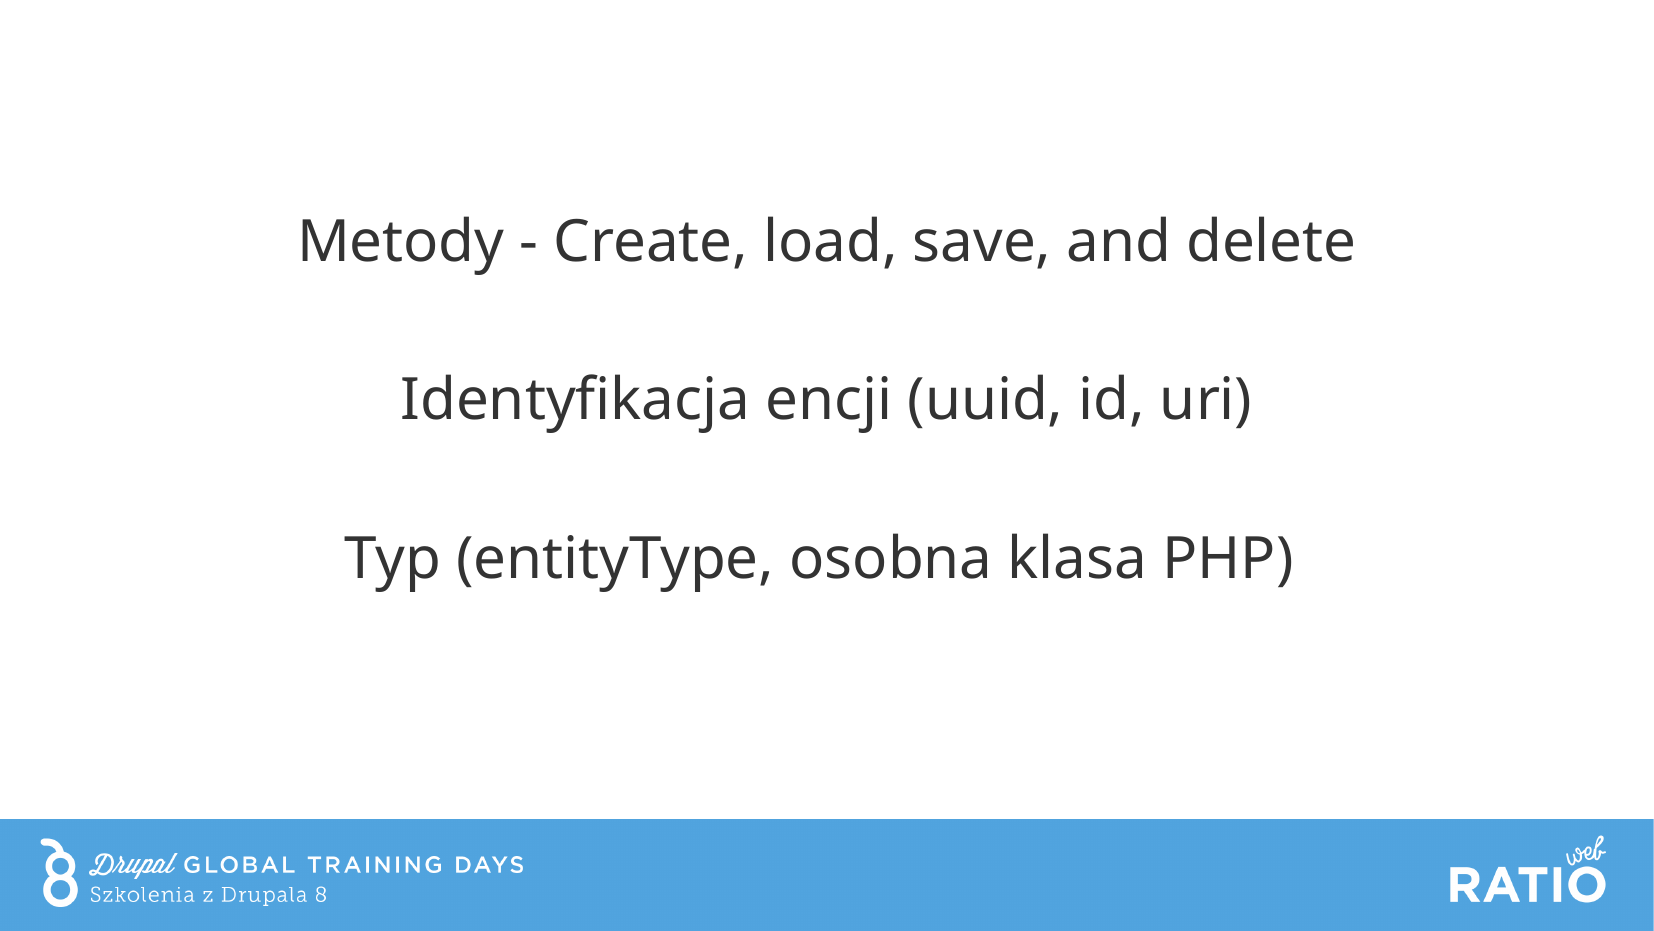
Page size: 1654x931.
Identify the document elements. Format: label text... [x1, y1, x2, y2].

subtitle Metody - Create, load, save, and delete Identyfikacja encji (uuid, id, uri) Typ (entityType, osobna klasa PHP) [82, 37, 1571, 758]
picture [0, 0, 1654, 931]
